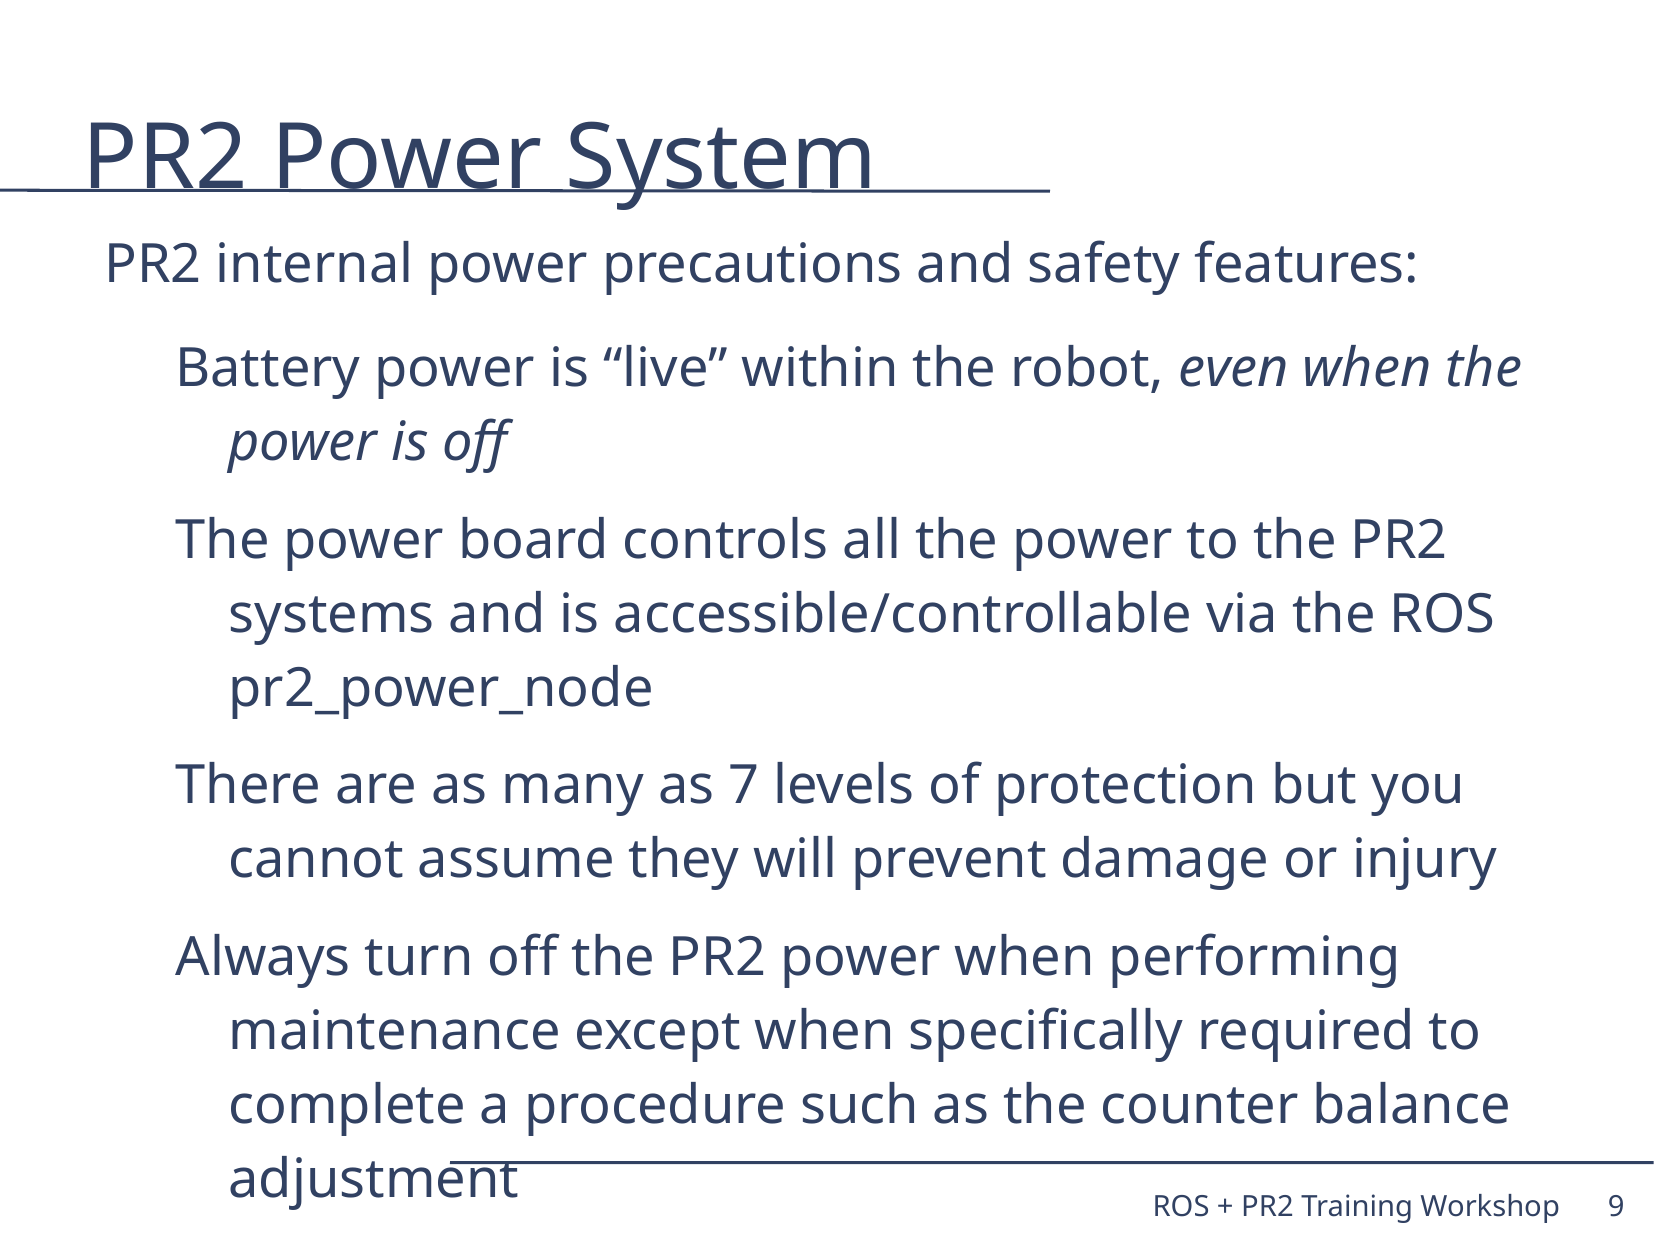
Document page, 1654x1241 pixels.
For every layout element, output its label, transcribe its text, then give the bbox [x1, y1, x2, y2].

title PR2 Power System [82, 56, 1571, 250]
list PR2 internal power precautions and safety features: Battery power is “live” within the robot, even when the power is off The power board controls all the power to the PR2 systems and is accessible/controllable via the ROS pr2_power_node There are as many as 7 levels of protection but you cannot assume they will prevent damage or injury Always turn off the PR2 power when performing maintenance except when specifically required to complete a procedure such as the counter balance adjustment [86, 225, 1576, 1163]
